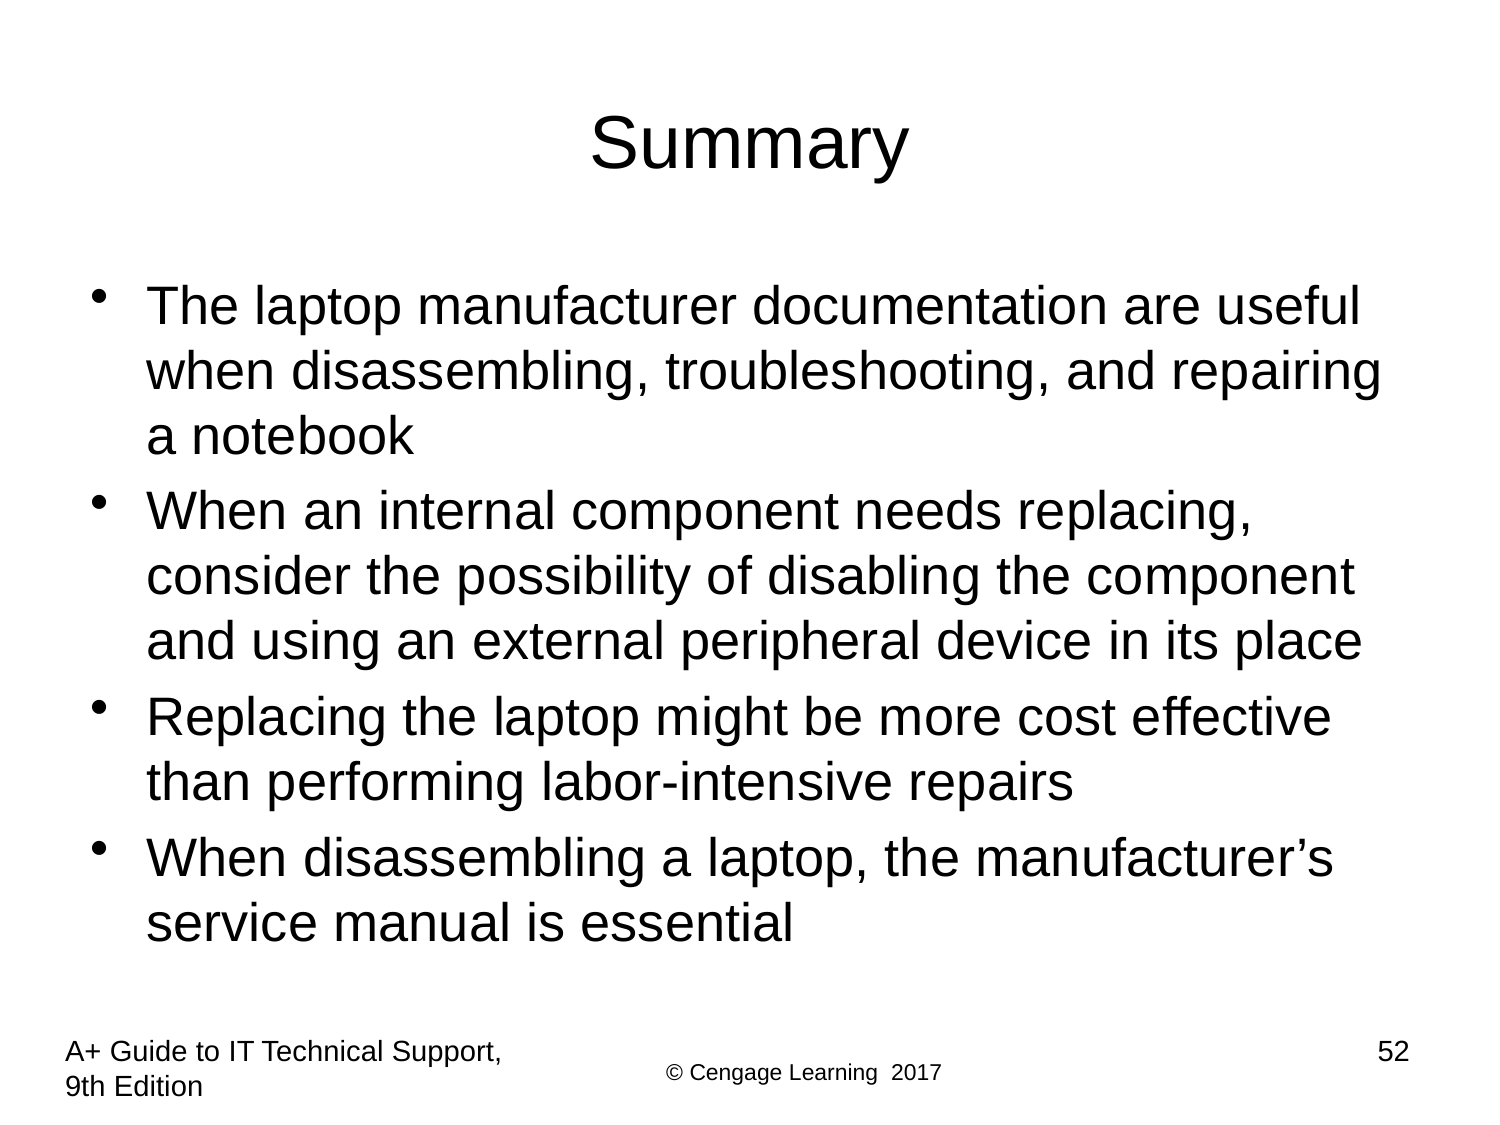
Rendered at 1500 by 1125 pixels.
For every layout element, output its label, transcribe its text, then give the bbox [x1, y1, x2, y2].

title Summary [75, 45, 1425, 233]
list The laptop manufacturer documentation are useful when disassembling, troubleshooting, and repairing a notebook When an internal component needs replacing, consider the possibility of disabling the component and using an external peripheral device in its place Replacing the laptop might be more cost effective than performing labor-intensive repairs When disassembling a laptop, the manufacturer’s service manual is essential [75, 262, 1425, 1005]
slide_number <number> [1074, 1024, 1425, 1103]
footer A+ Guide to IT Technical Support, 9th Edition [50, 1025, 550, 1104]
